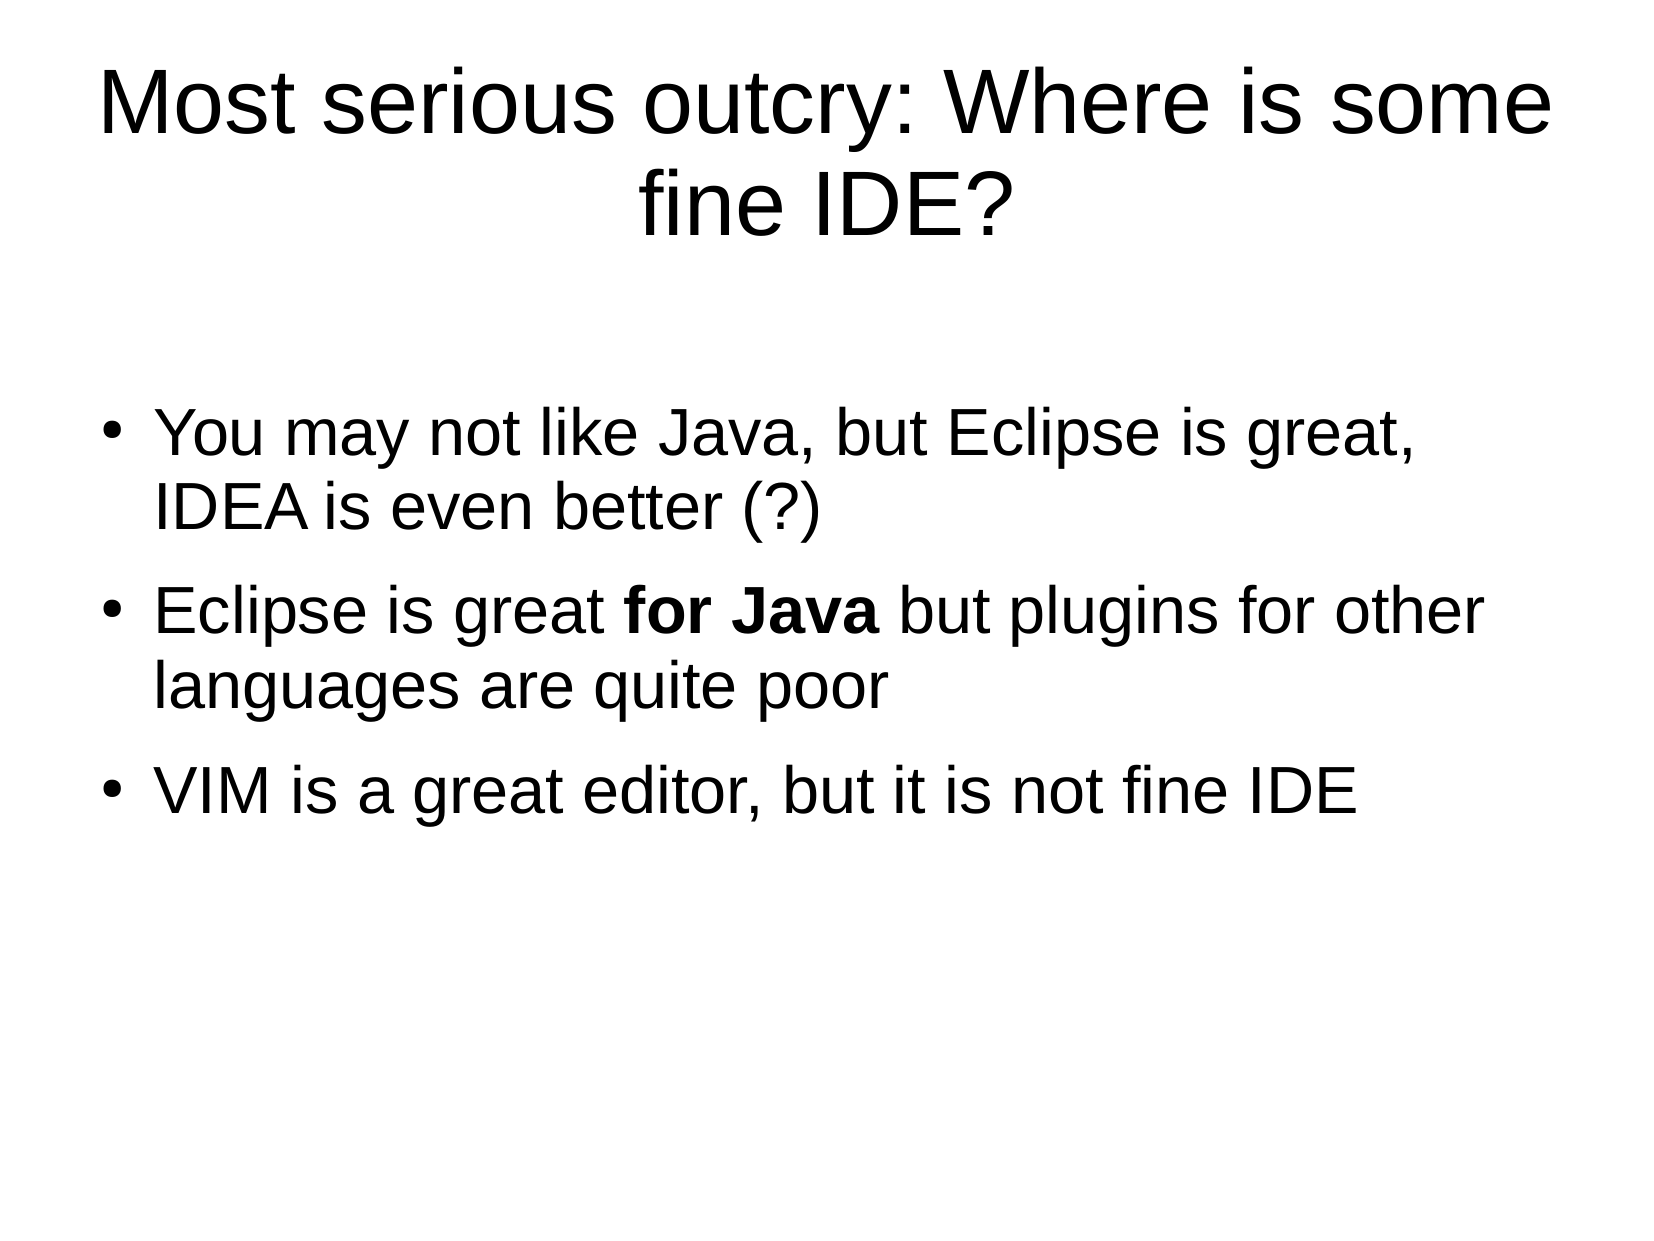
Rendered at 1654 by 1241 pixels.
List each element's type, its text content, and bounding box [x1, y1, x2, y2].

title Most serious outcry: Where is some fine IDE? [82, 49, 1571, 257]
list You may not like Java, but Eclipse is great, IDEA is even better (?) Eclipse is great for Java but plugins for other languages are quite poor VIM is a great editor, but it is not fine IDE [82, 290, 1571, 1010]
